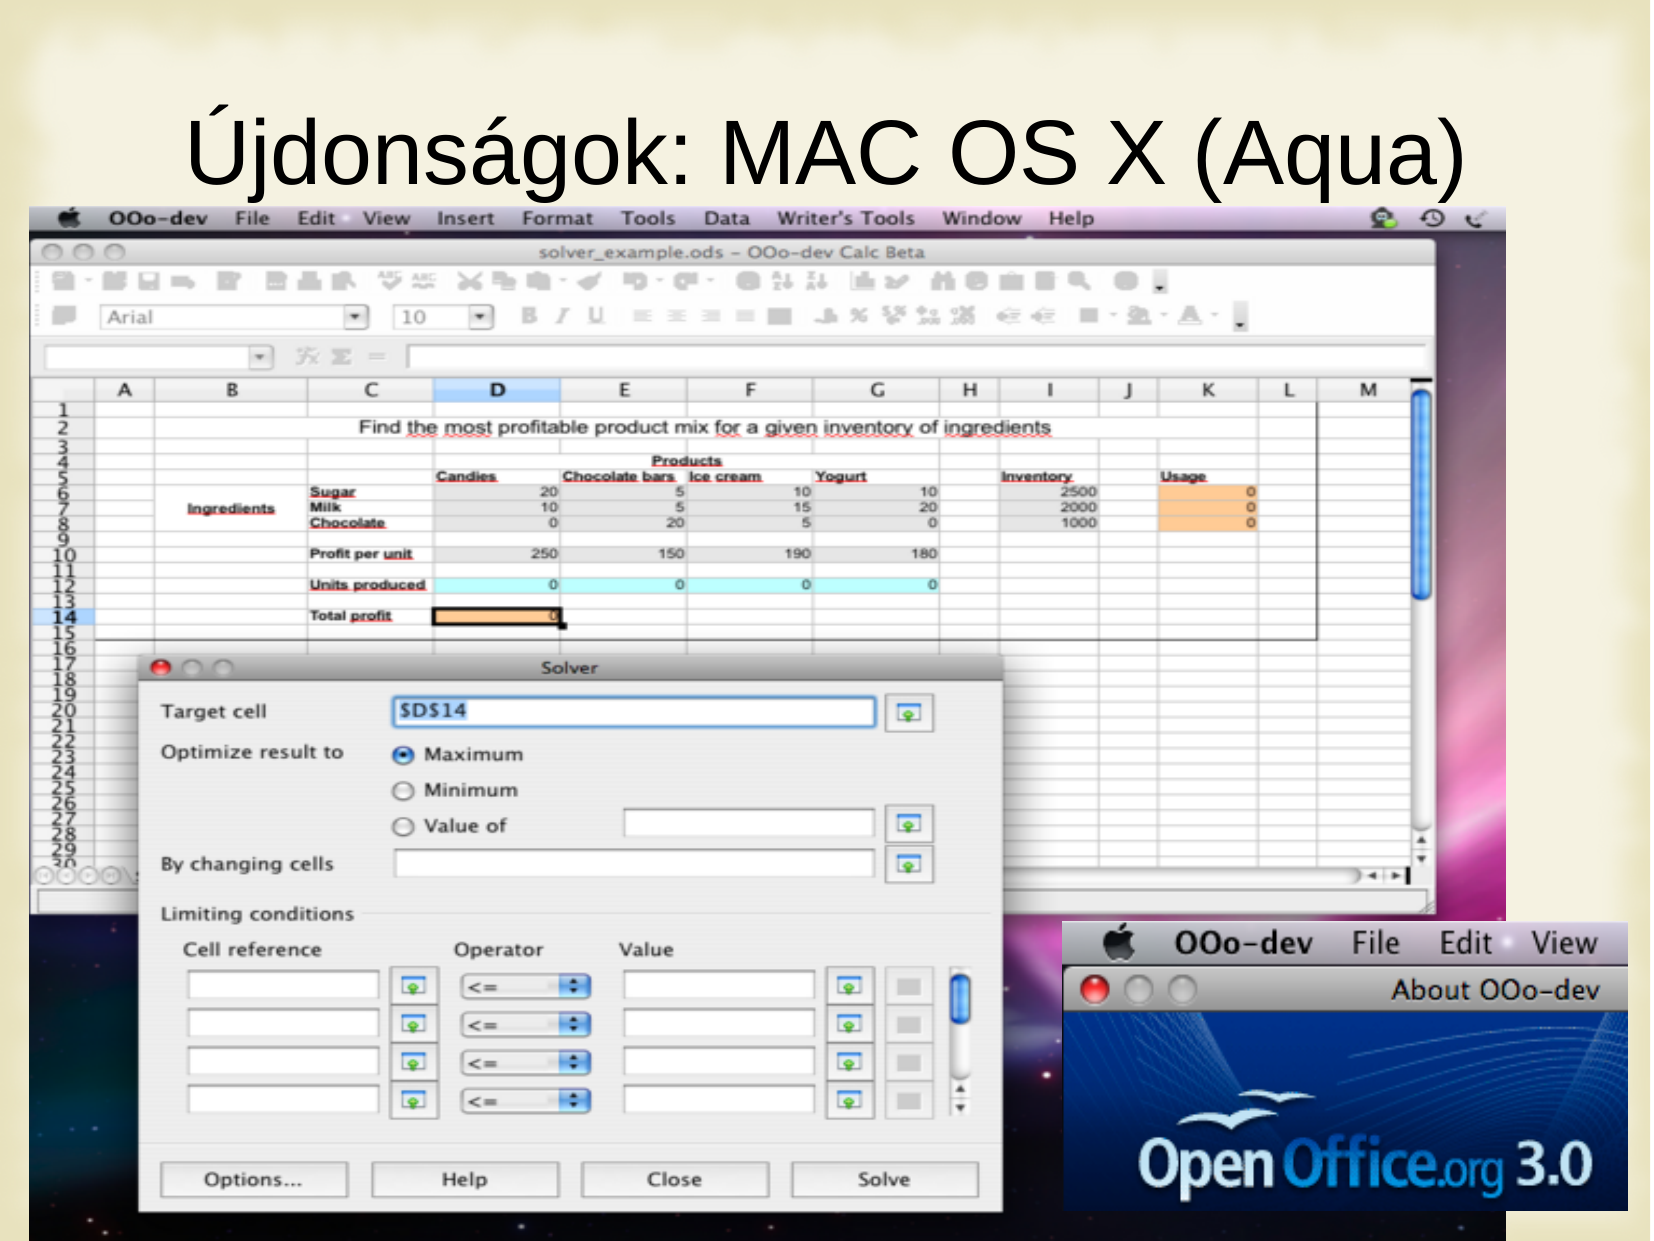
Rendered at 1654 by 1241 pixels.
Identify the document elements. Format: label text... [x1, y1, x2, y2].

title Újdonságok: MAC OS X (Aqua) [82, 56, 1571, 250]
picture [0, 0, 1651, 1241]
